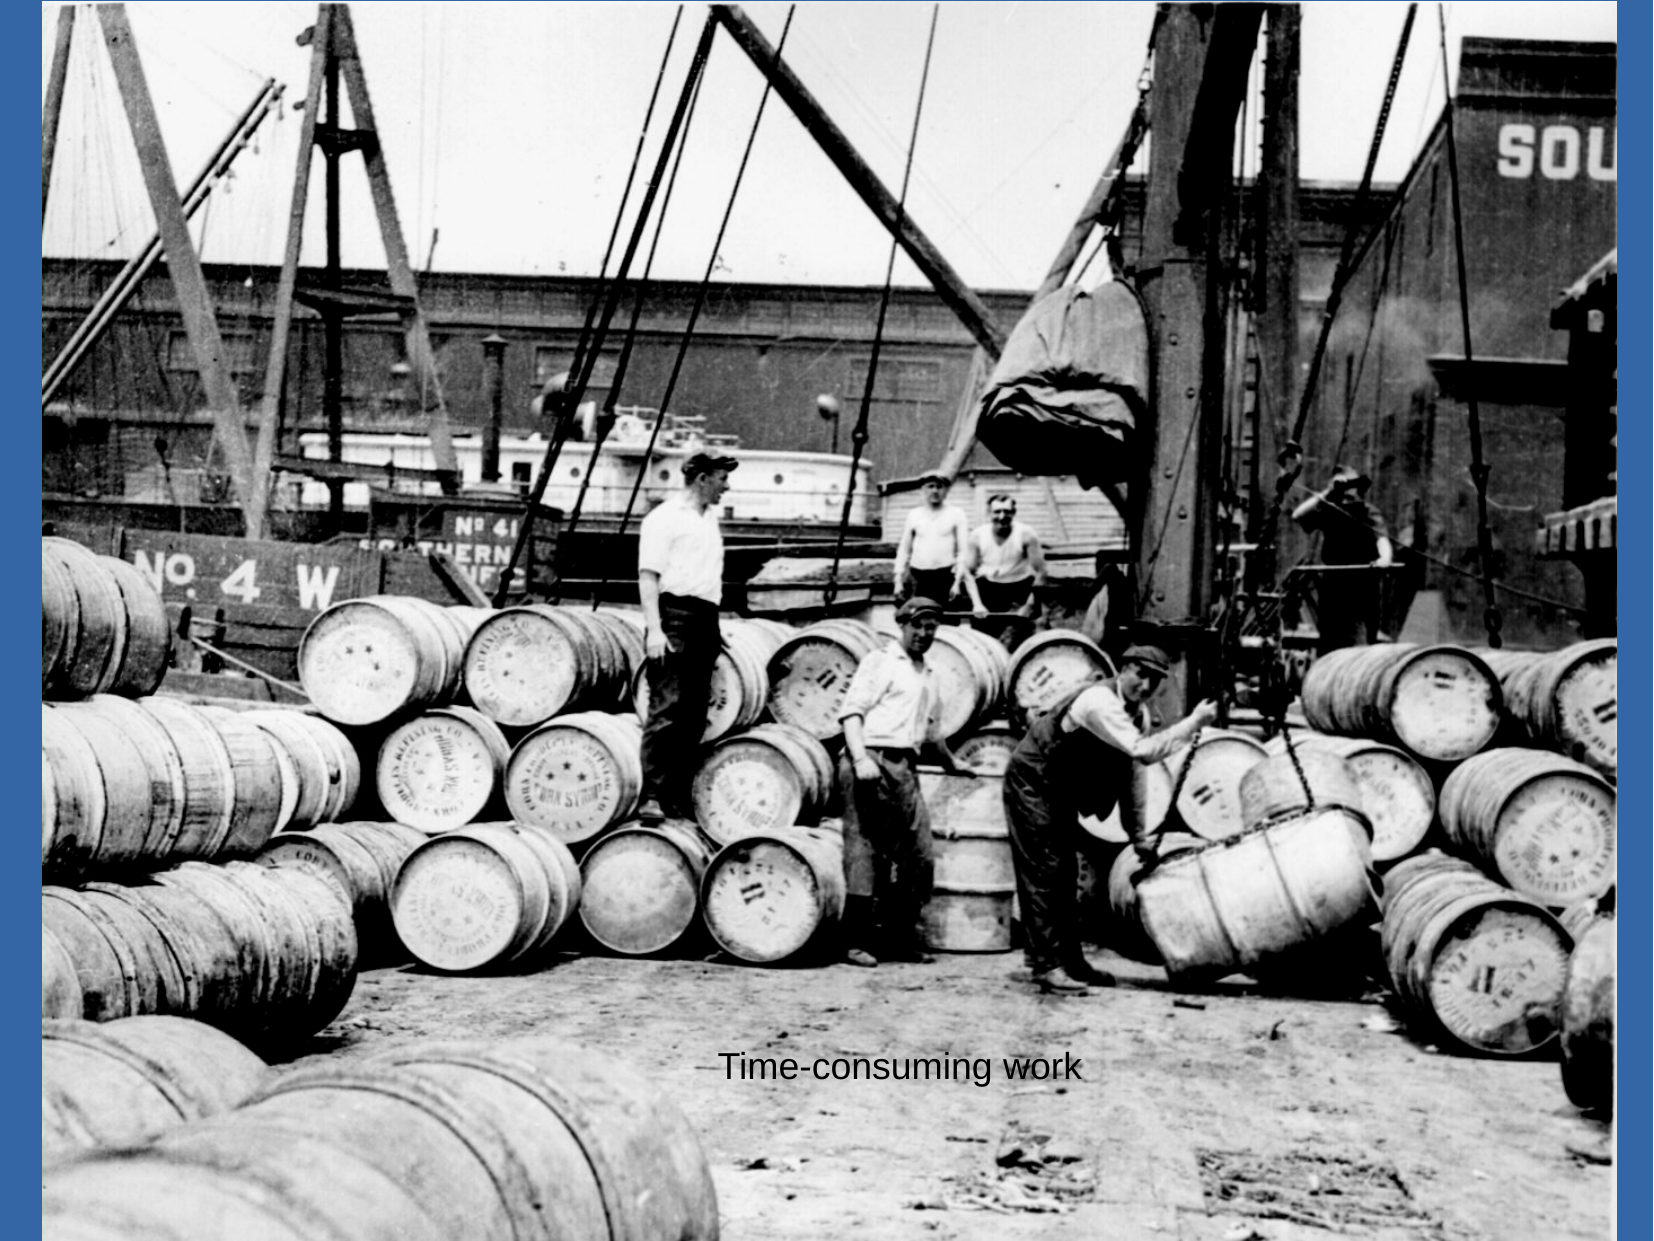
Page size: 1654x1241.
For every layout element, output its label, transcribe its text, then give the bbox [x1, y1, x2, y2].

picture [42, 1, 1617, 1241]
text_box Time-consuming work [702, 1035, 1097, 1092]
